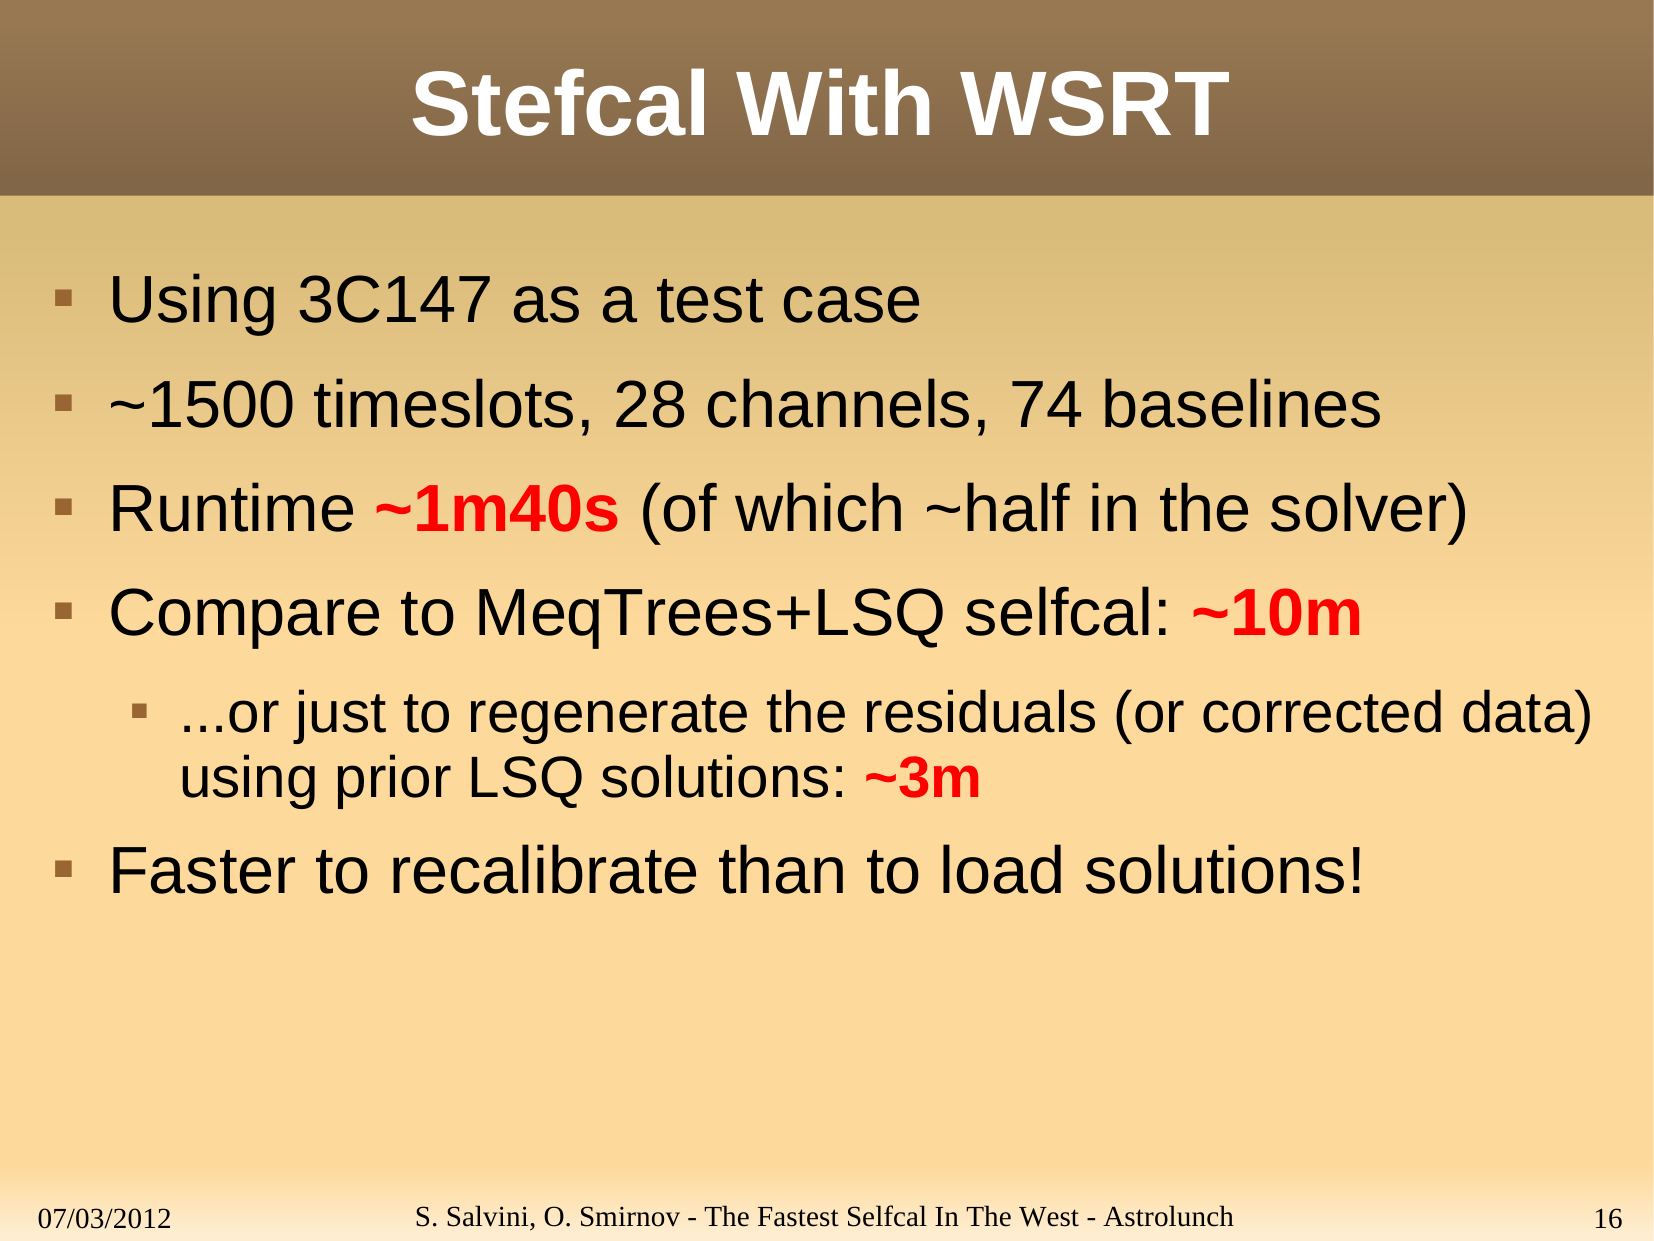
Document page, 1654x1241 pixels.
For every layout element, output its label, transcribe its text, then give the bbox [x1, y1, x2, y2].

picture [0, 0, 1654, 1241]
title Stefcal With WSRT [76, 7, 1565, 200]
list Using 3C147 as a test case ~1500 timeslots, 28 channels, 74 baselines Runtime ~1m40s (of which ~half in the solver) Compare to MeqTrees+LSQ selfcal: ~10m ...or just to regenerate the residuals (or corrected data) using prior LSQ solutions: ~3m Faster to recalibrate than to load solutions! [37, 262, 1601, 1104]
